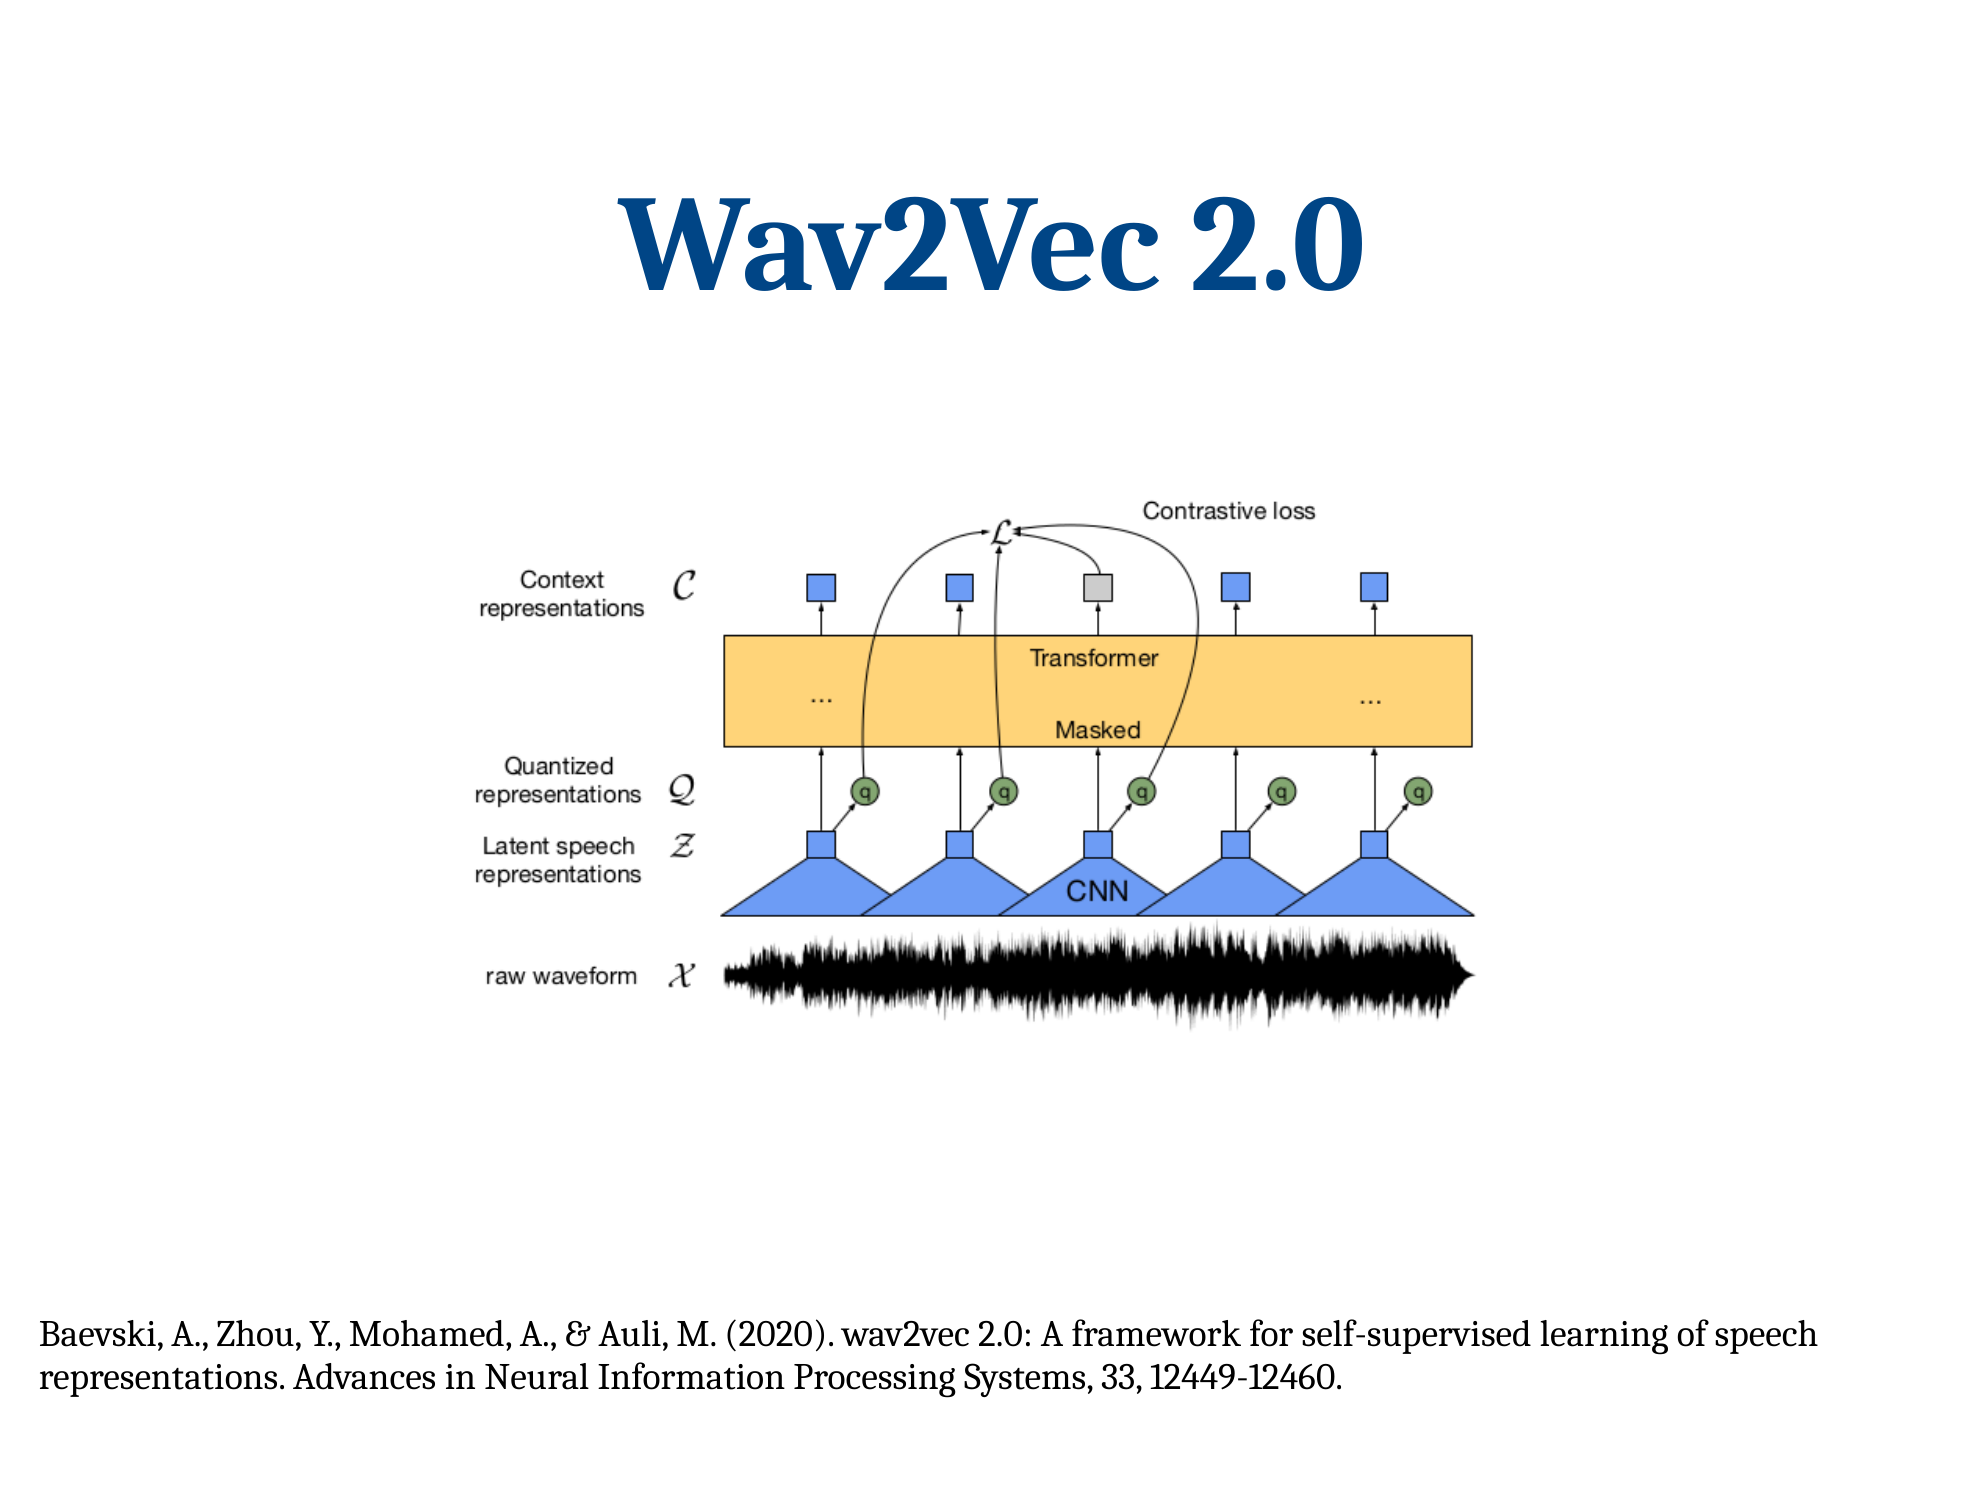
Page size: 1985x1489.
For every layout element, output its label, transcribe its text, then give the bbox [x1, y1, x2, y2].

text_box Baevski, A., Zhou, Y., Mohamed, A., & Auli, M. (2020). wav2vec 2.0: A framework for self-supervised learning of speech representations. Advances in Neural Information Processing Systems, 33, 12449-12460. [24, 1305, 1960, 1408]
picture [403, 430, 1581, 1061]
title Wav2Vec 2.0 [99, 59, 1885, 432]
